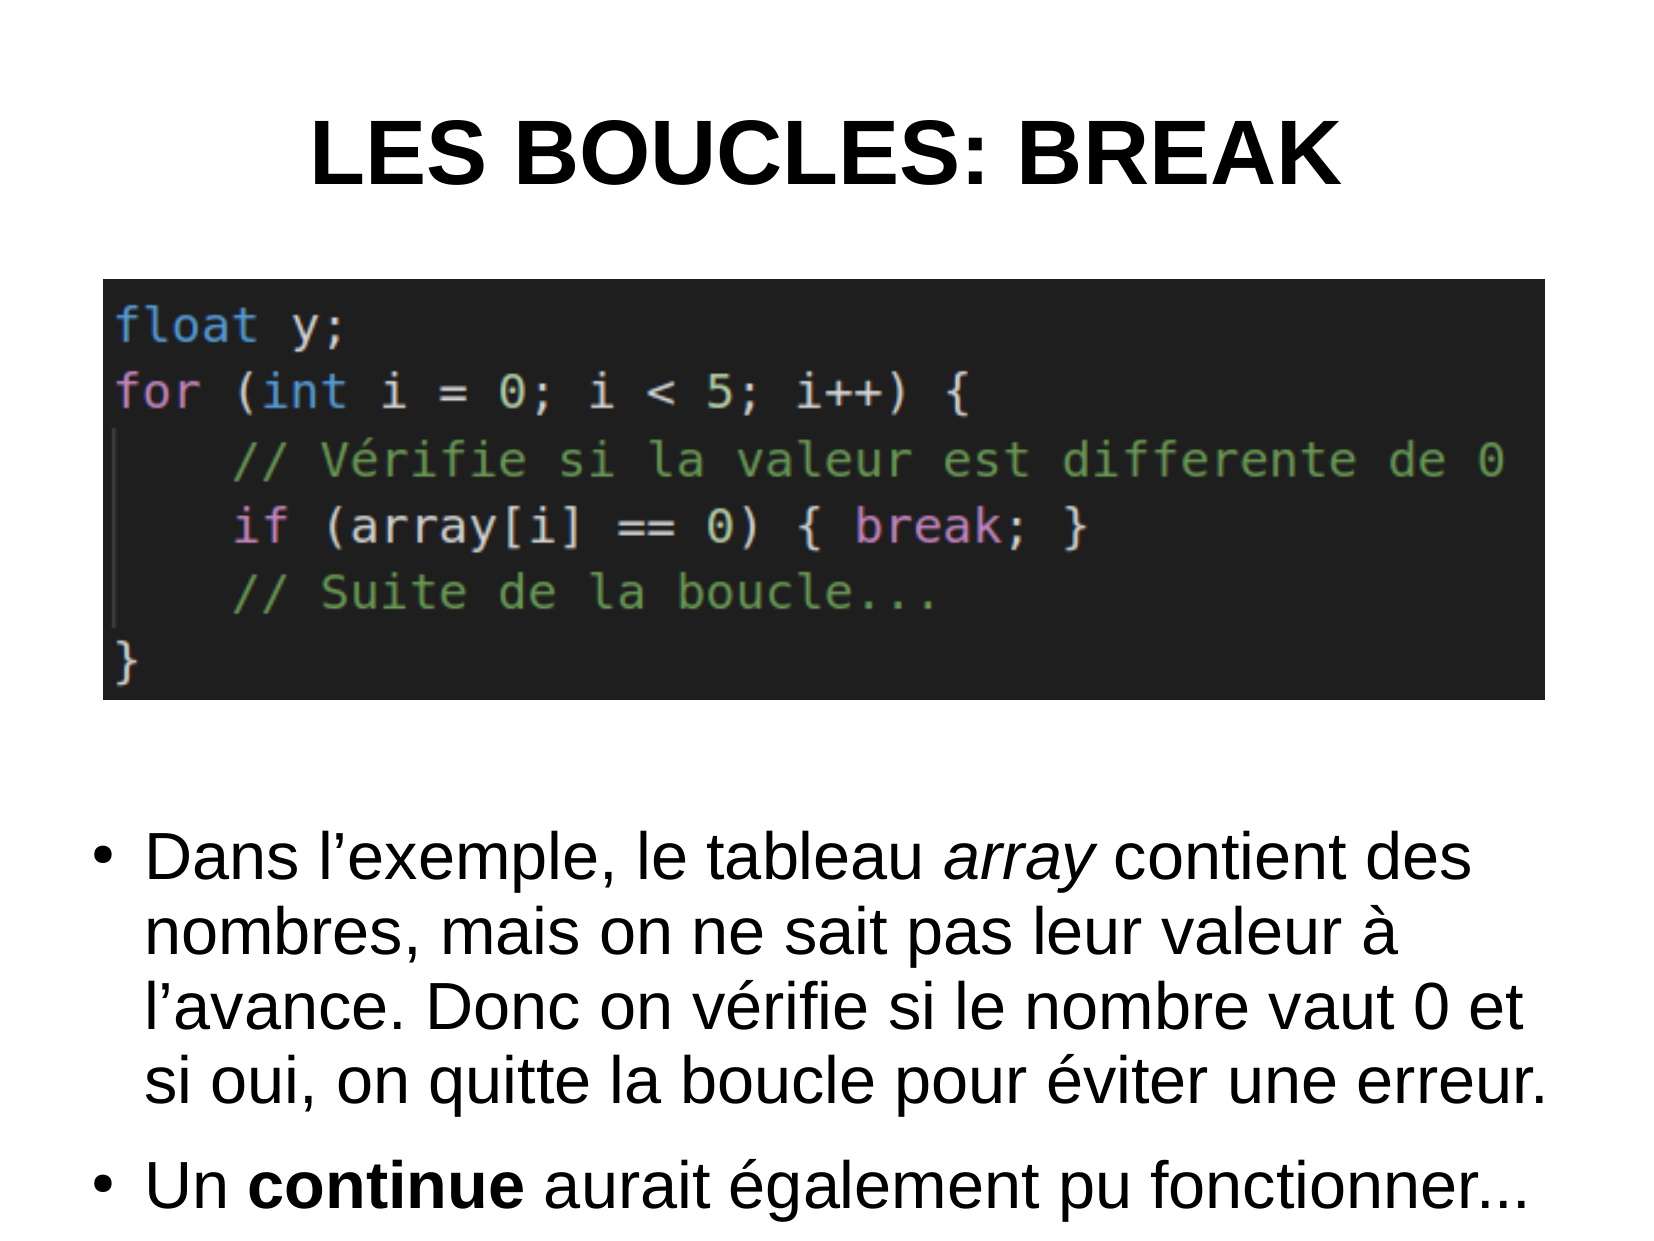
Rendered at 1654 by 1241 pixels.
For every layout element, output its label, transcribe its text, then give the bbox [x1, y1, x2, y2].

title LES BOUCLES: BREAK [82, 49, 1571, 257]
list Dans l’exemple, le tableau array contient des nombres, mais on ne sait pas leur valeur à l’avance. Donc on vérifie si le nombre vaut 0 et si oui, on quitte la boucle pour éviter une erreur. Un continue aurait également pu fonctionner... [73, 819, 1562, 1223]
picture [103, 279, 1545, 700]
